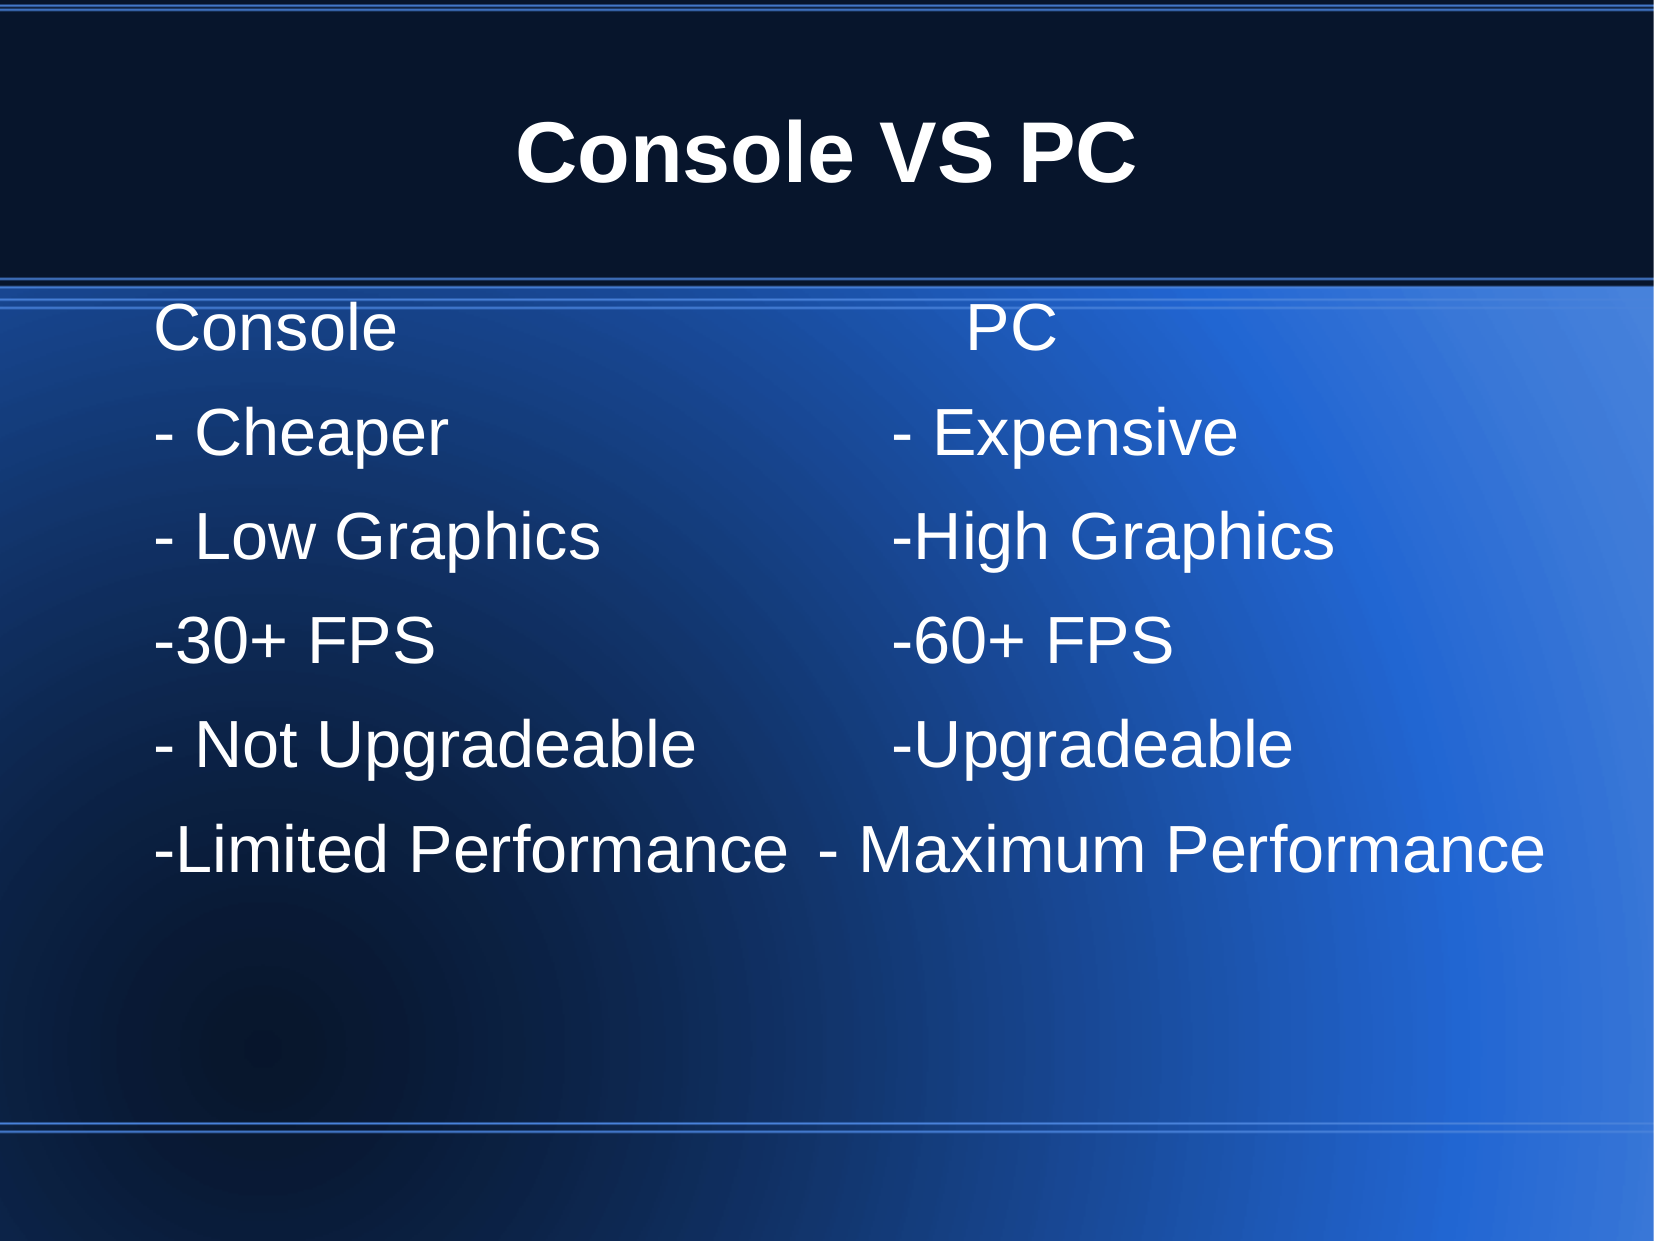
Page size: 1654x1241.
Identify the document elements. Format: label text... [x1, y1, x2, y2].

picture [0, 0, 1654, 1241]
title Console VS PC [82, 49, 1571, 257]
list Console PC - Cheaper - Expensive - Low Graphics -High Graphics -30+ FPS -60+ FPS - Not Upgradeable -Upgradeable -Limited Performance - Maximum Performance [82, 290, 1571, 1109]
